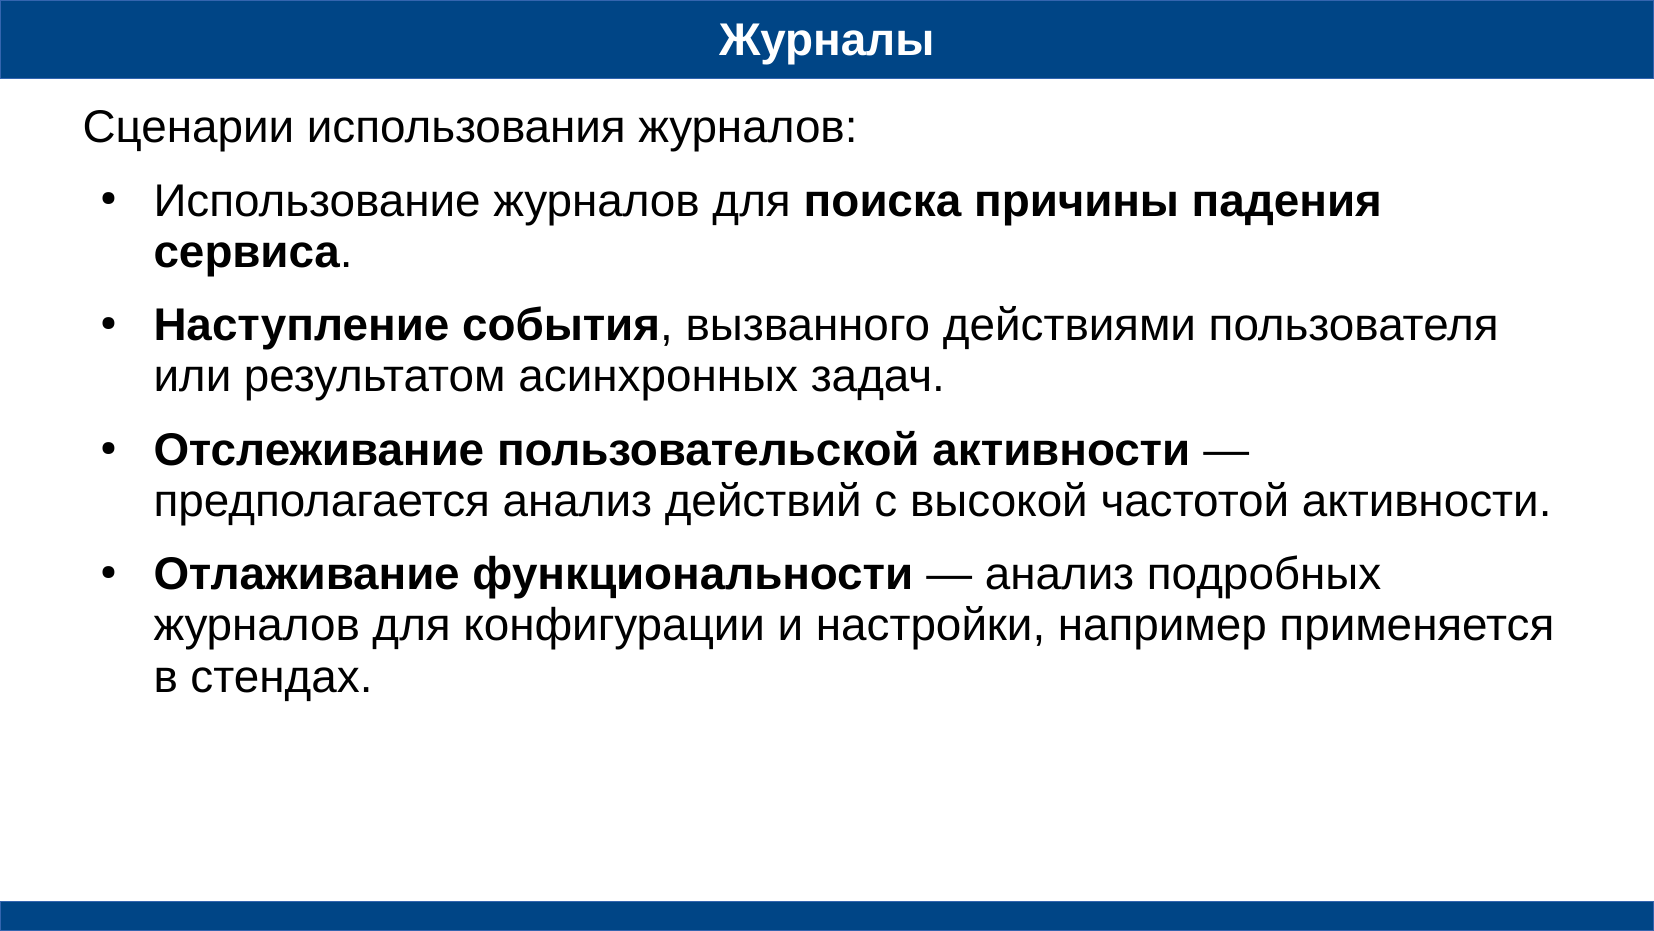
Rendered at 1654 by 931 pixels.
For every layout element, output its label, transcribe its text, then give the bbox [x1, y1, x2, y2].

title Журналы [0, 0, 1654, 79]
list Сценарии использования журналов: Использование журналов для поиска причины падения сервиса. Наступление события, вызванного действиями пользователя или результатом асинхронных задач. Отслеживание пользовательской активности — предполагается анализ действий с высокой частотой активности. Отлаживание функциональности — анализ подробных журналов для конфигурации и настройки, например применяется в стендах. [82, 101, 1571, 826]
